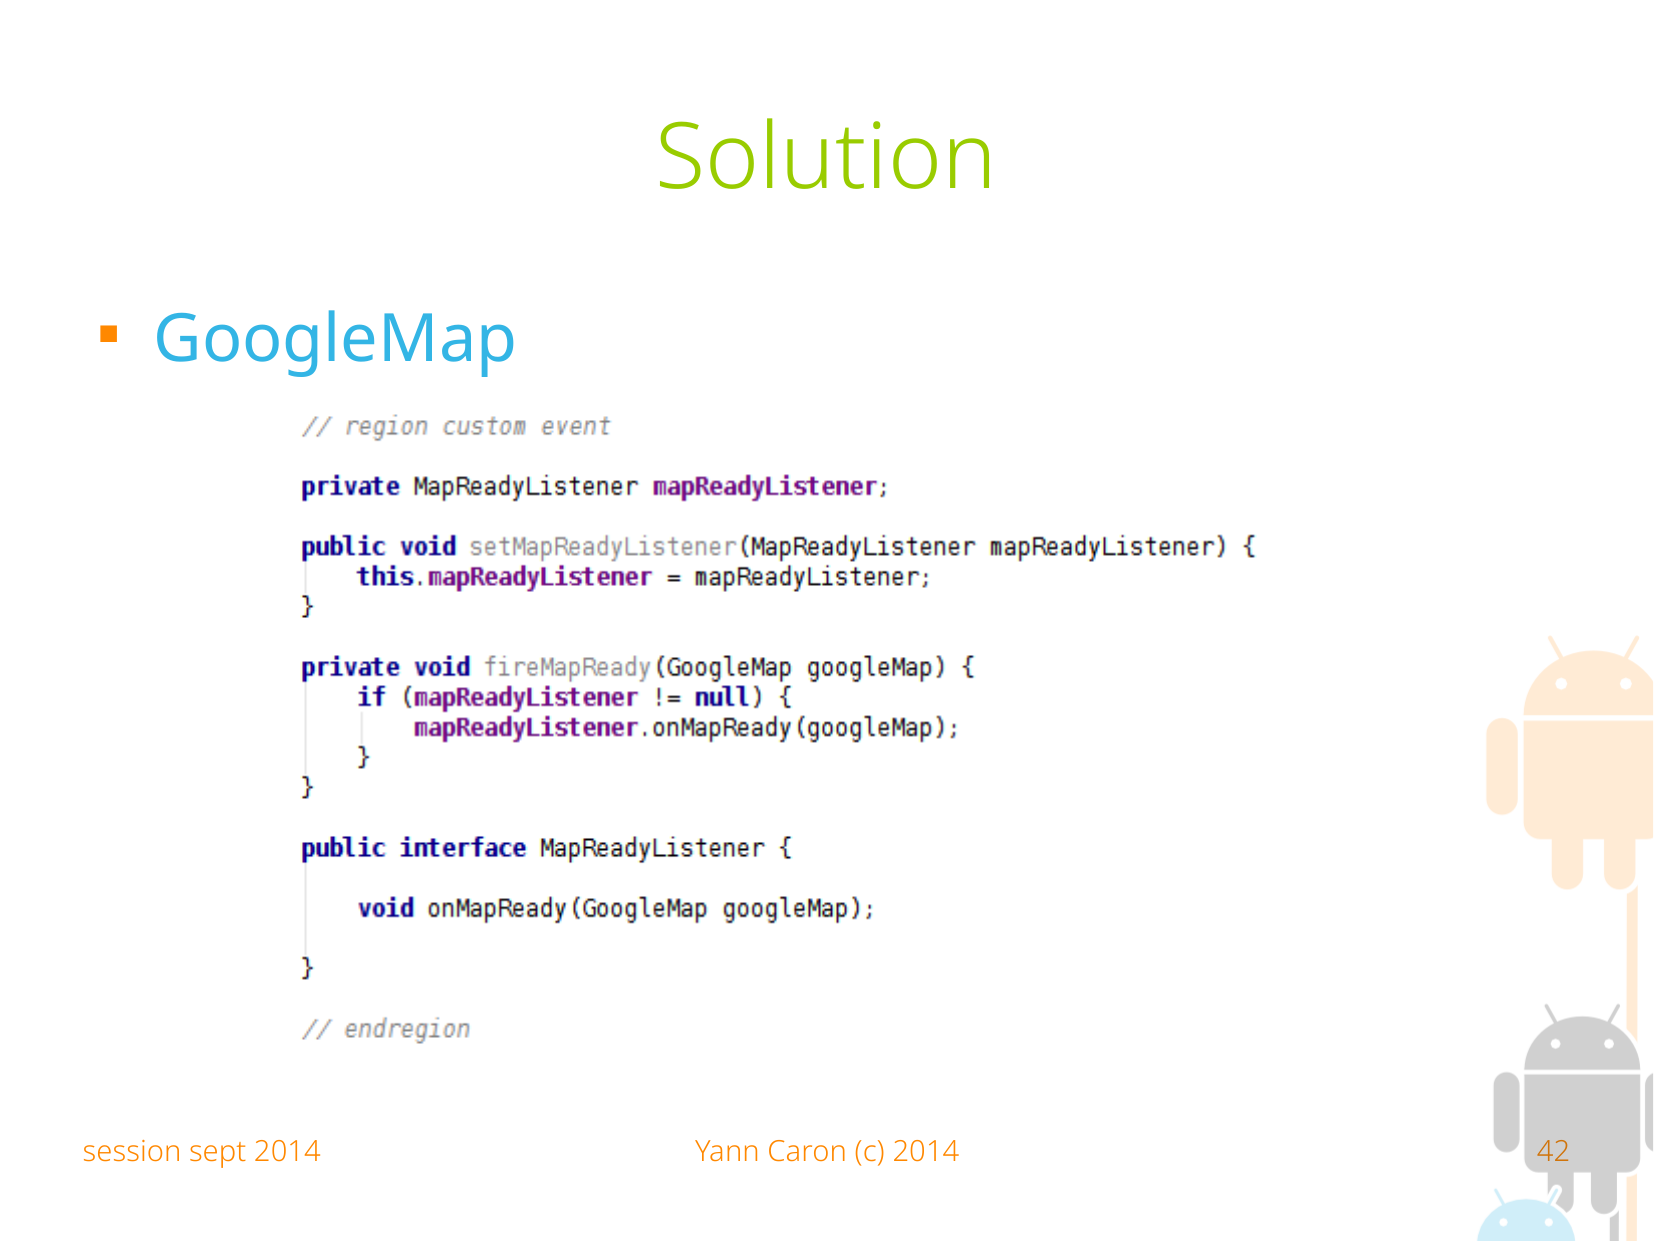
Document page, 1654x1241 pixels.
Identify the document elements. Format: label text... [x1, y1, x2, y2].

title Solution [82, 49, 1571, 257]
list GoogleMap [82, 290, 1571, 1010]
picture [240, 405, 1654, 1241]
